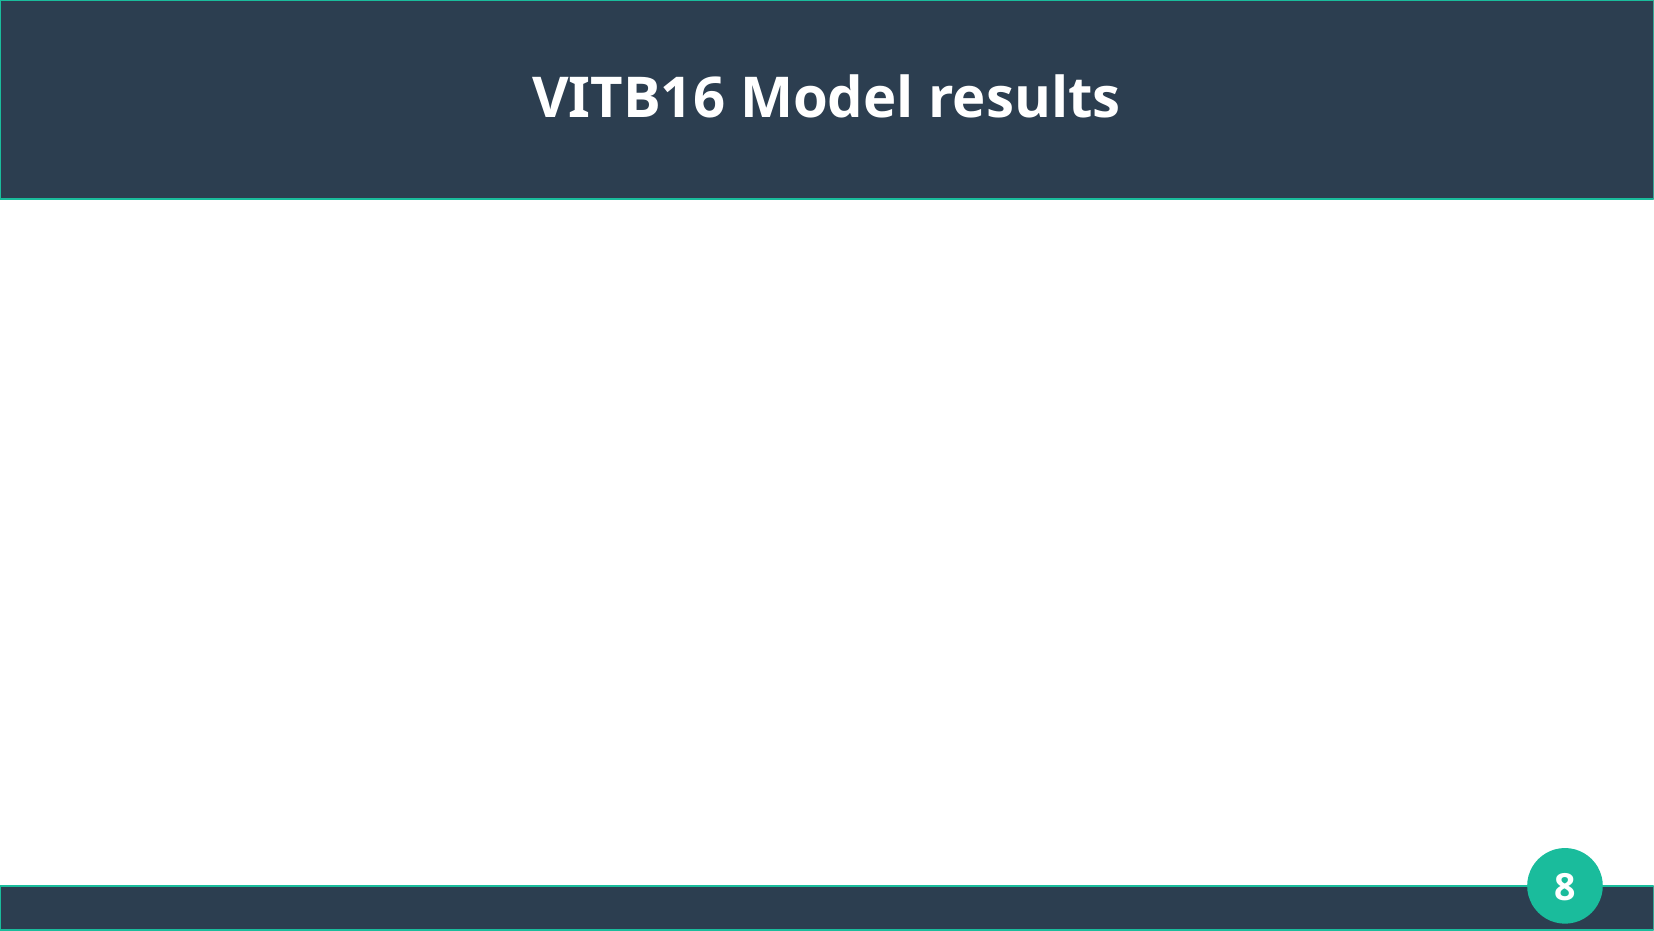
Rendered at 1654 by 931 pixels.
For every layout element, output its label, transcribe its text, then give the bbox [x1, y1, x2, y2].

title VITB16 Model results [59, 37, 1595, 155]
